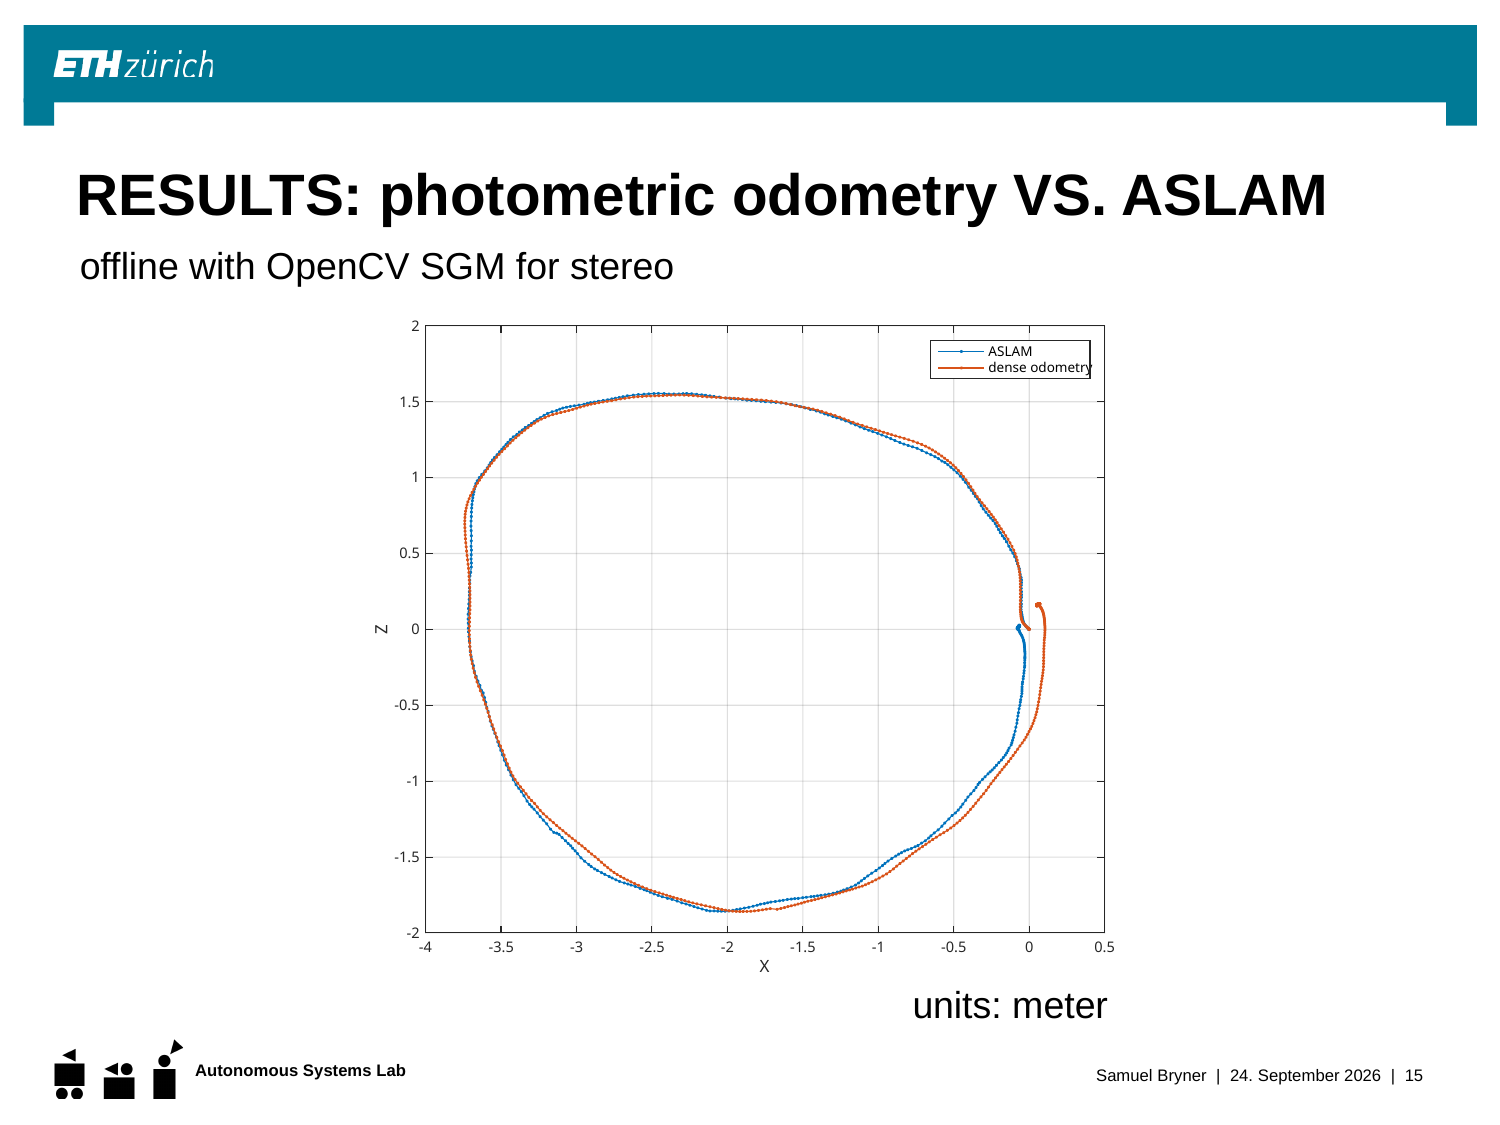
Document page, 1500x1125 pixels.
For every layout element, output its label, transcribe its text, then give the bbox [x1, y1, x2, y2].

picture [311, 269, 1189, 1016]
text_box units: meter [897, 976, 1124, 1034]
text_box offline with OpenCV SGM for stereo [64, 238, 837, 296]
title RESULTS: photometric odometry VS. ASLAM [53, 101, 1447, 290]
